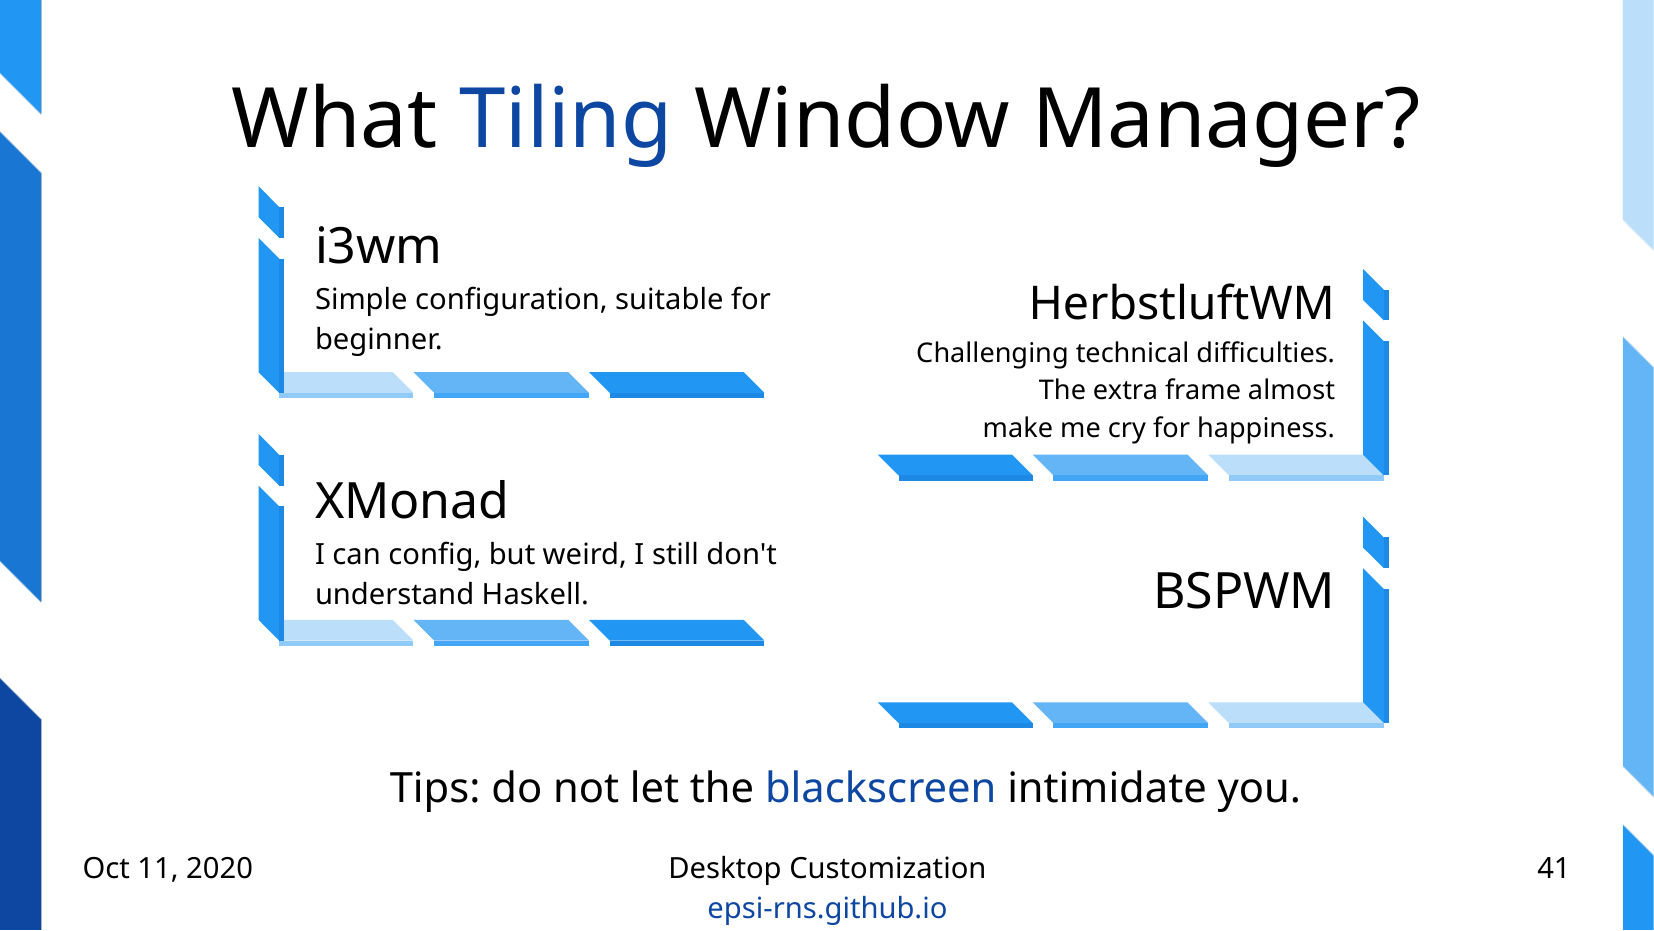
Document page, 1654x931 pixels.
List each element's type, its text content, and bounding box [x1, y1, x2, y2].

picture [0, 0, 1654, 931]
text_box Tips: do not let the blackscreen intimidate you. [375, 750, 1276, 907]
list BSPWM [810, 555, 1336, 721]
list HerbstluftWM Challenging technical difficulties. The extra frame almost make me cry for happiness. [915, 270, 1336, 481]
list i3wm Simple configuration, suitable for beginner. [315, 210, 841, 361]
list XMonad I can config, but weird, I still don't understand Haskell. [315, 465, 841, 616]
